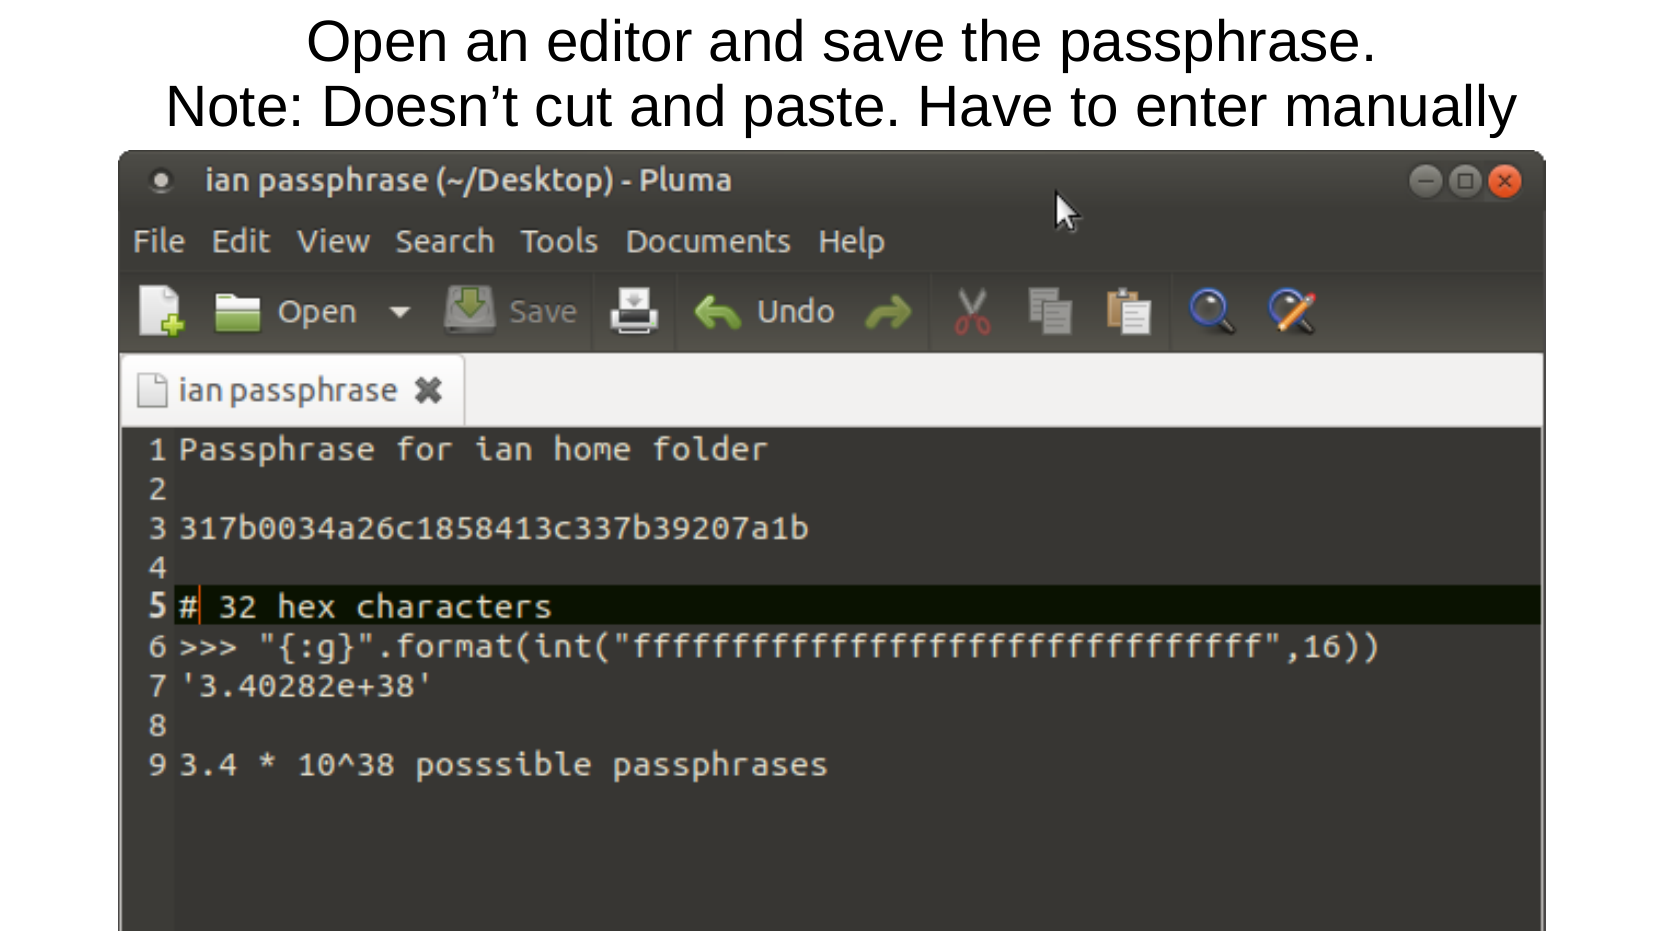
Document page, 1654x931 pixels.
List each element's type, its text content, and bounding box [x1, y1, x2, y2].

title Open an editor and save the passphrase. Note: Doesn’t cut and paste. Have to enter manually [30, 8, 1621, 139]
picture [118, 150, 1546, 931]
